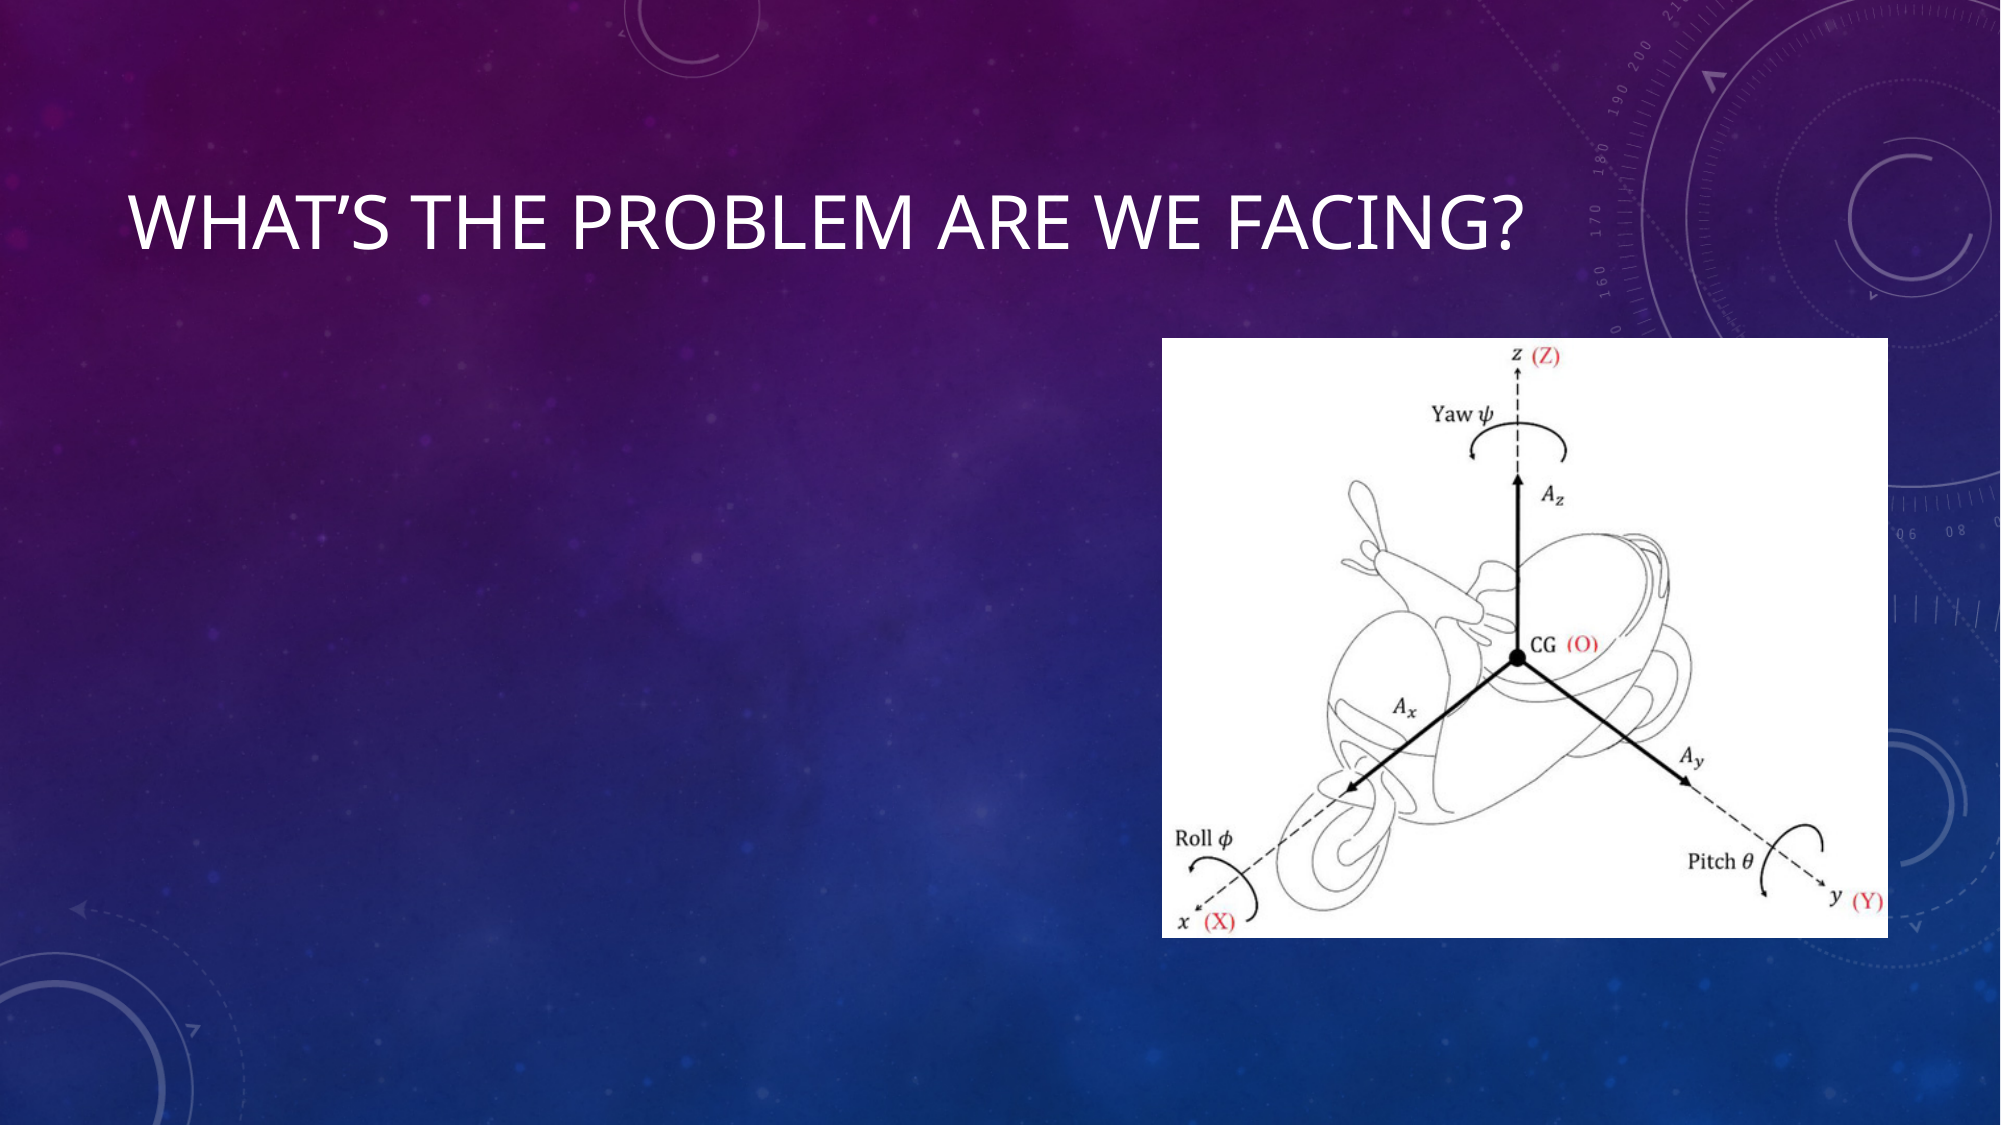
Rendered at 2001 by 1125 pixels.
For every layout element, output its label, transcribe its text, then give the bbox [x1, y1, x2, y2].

picture [1162, 338, 1888, 938]
title What’s the problem Are we facing? [112, 99, 1775, 339]
